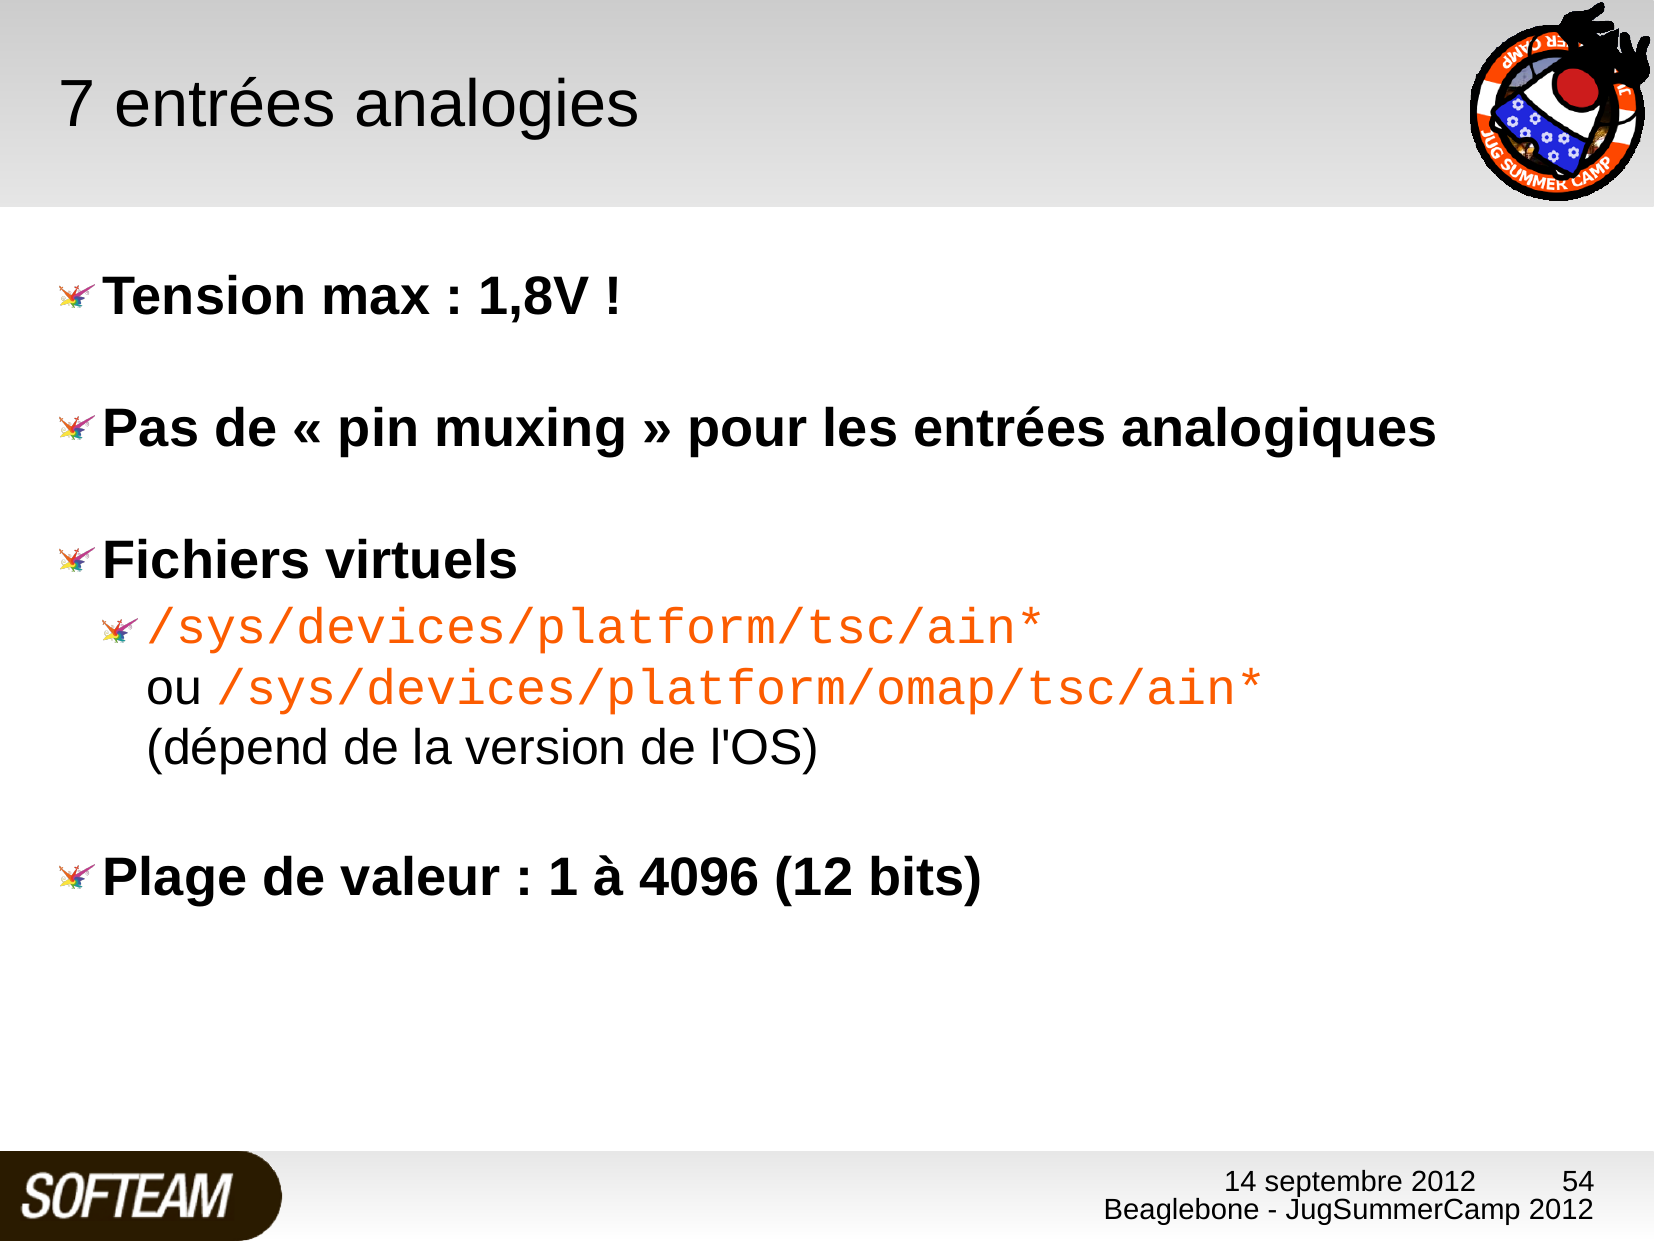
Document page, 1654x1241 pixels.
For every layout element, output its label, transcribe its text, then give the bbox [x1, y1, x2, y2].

title 7 entrées analogies [59, 29, 1359, 178]
picture [0, 1151, 286, 1241]
picture [1465, 0, 1654, 207]
list Tension max : 1,8V ! Pas de « pin muxing » pour les entrées analogiques Fichiers virtuels /sys/devices/platform/tsc/ain* ou /sys/devices/platform/omap/tsc/ain* (dépend de la version de l'OS) Plage de valeur : 1 à 4096 (12 bits) [59, 265, 1595, 1152]
